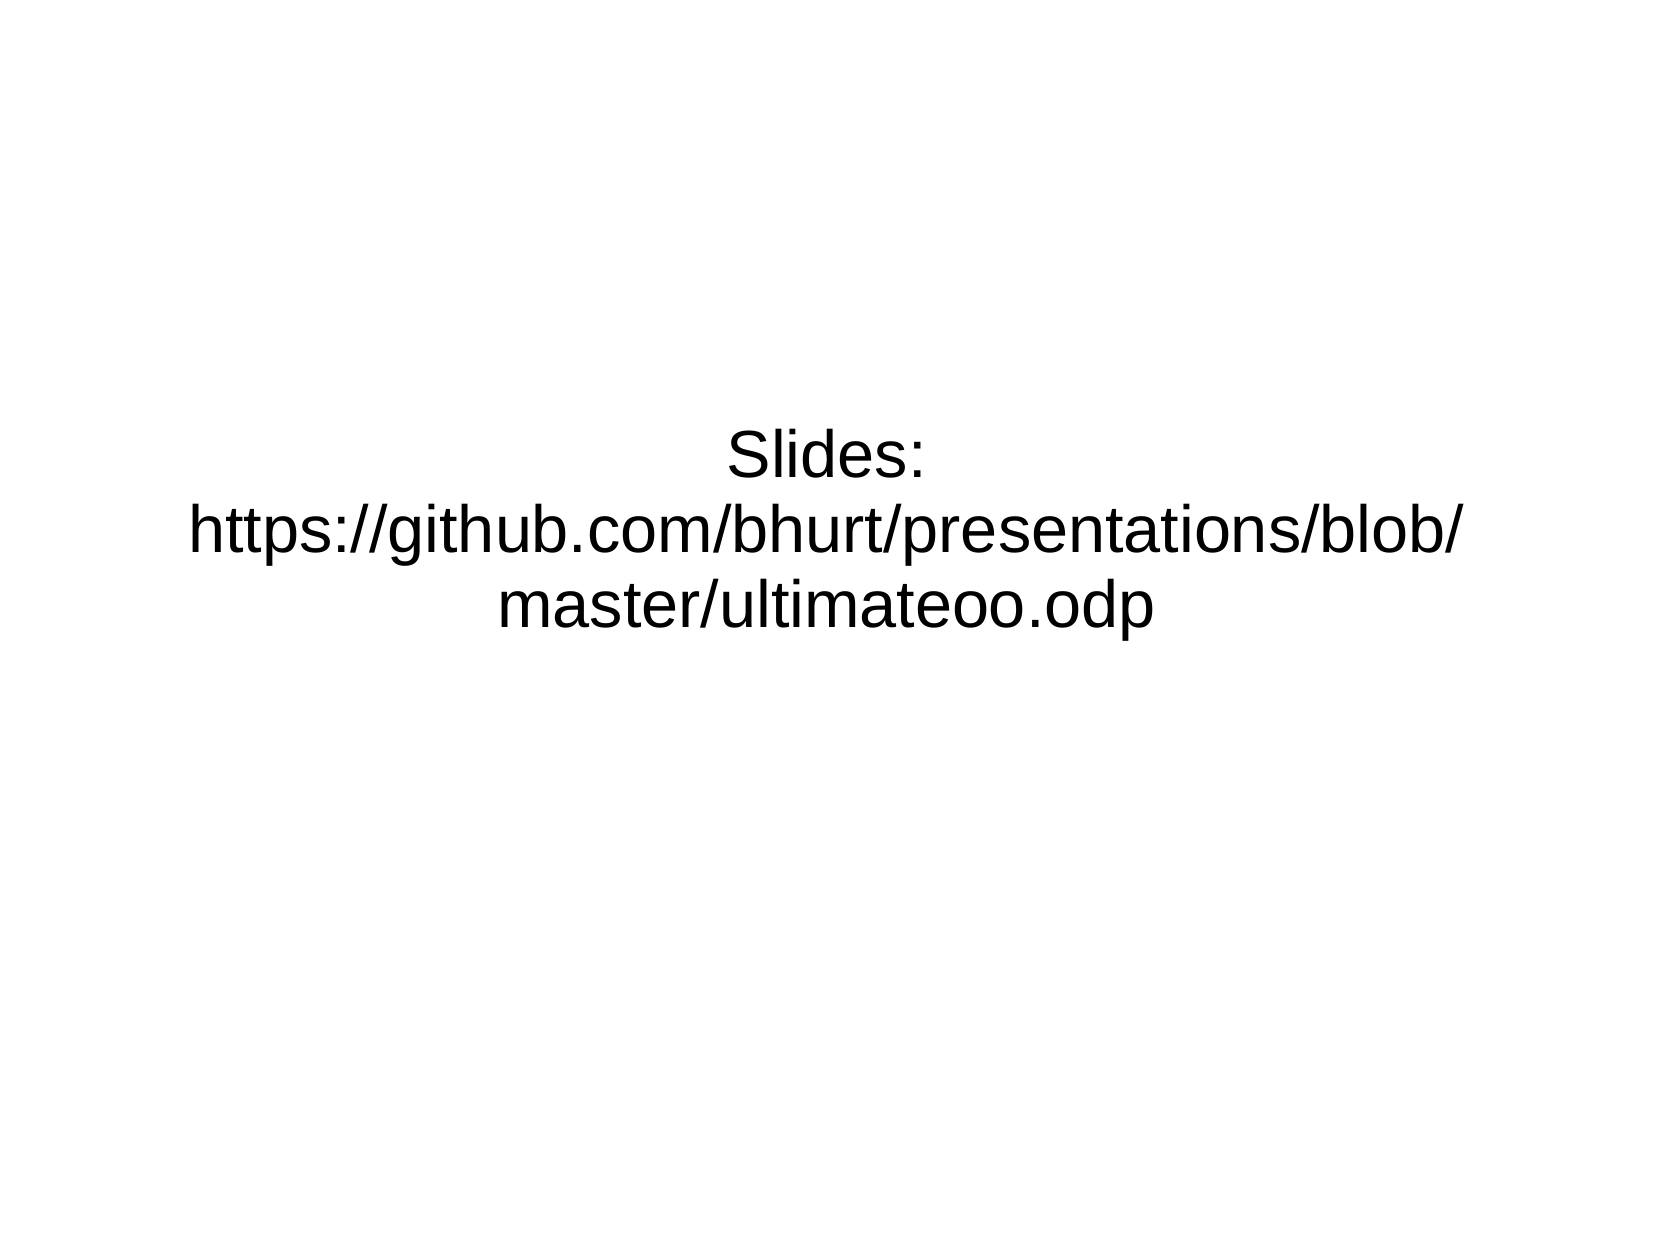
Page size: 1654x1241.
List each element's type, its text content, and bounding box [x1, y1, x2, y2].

subtitle Slides: https://github.com/bhurt/presentations/blob/master/ultimateoo.odp [82, 49, 1571, 1010]
